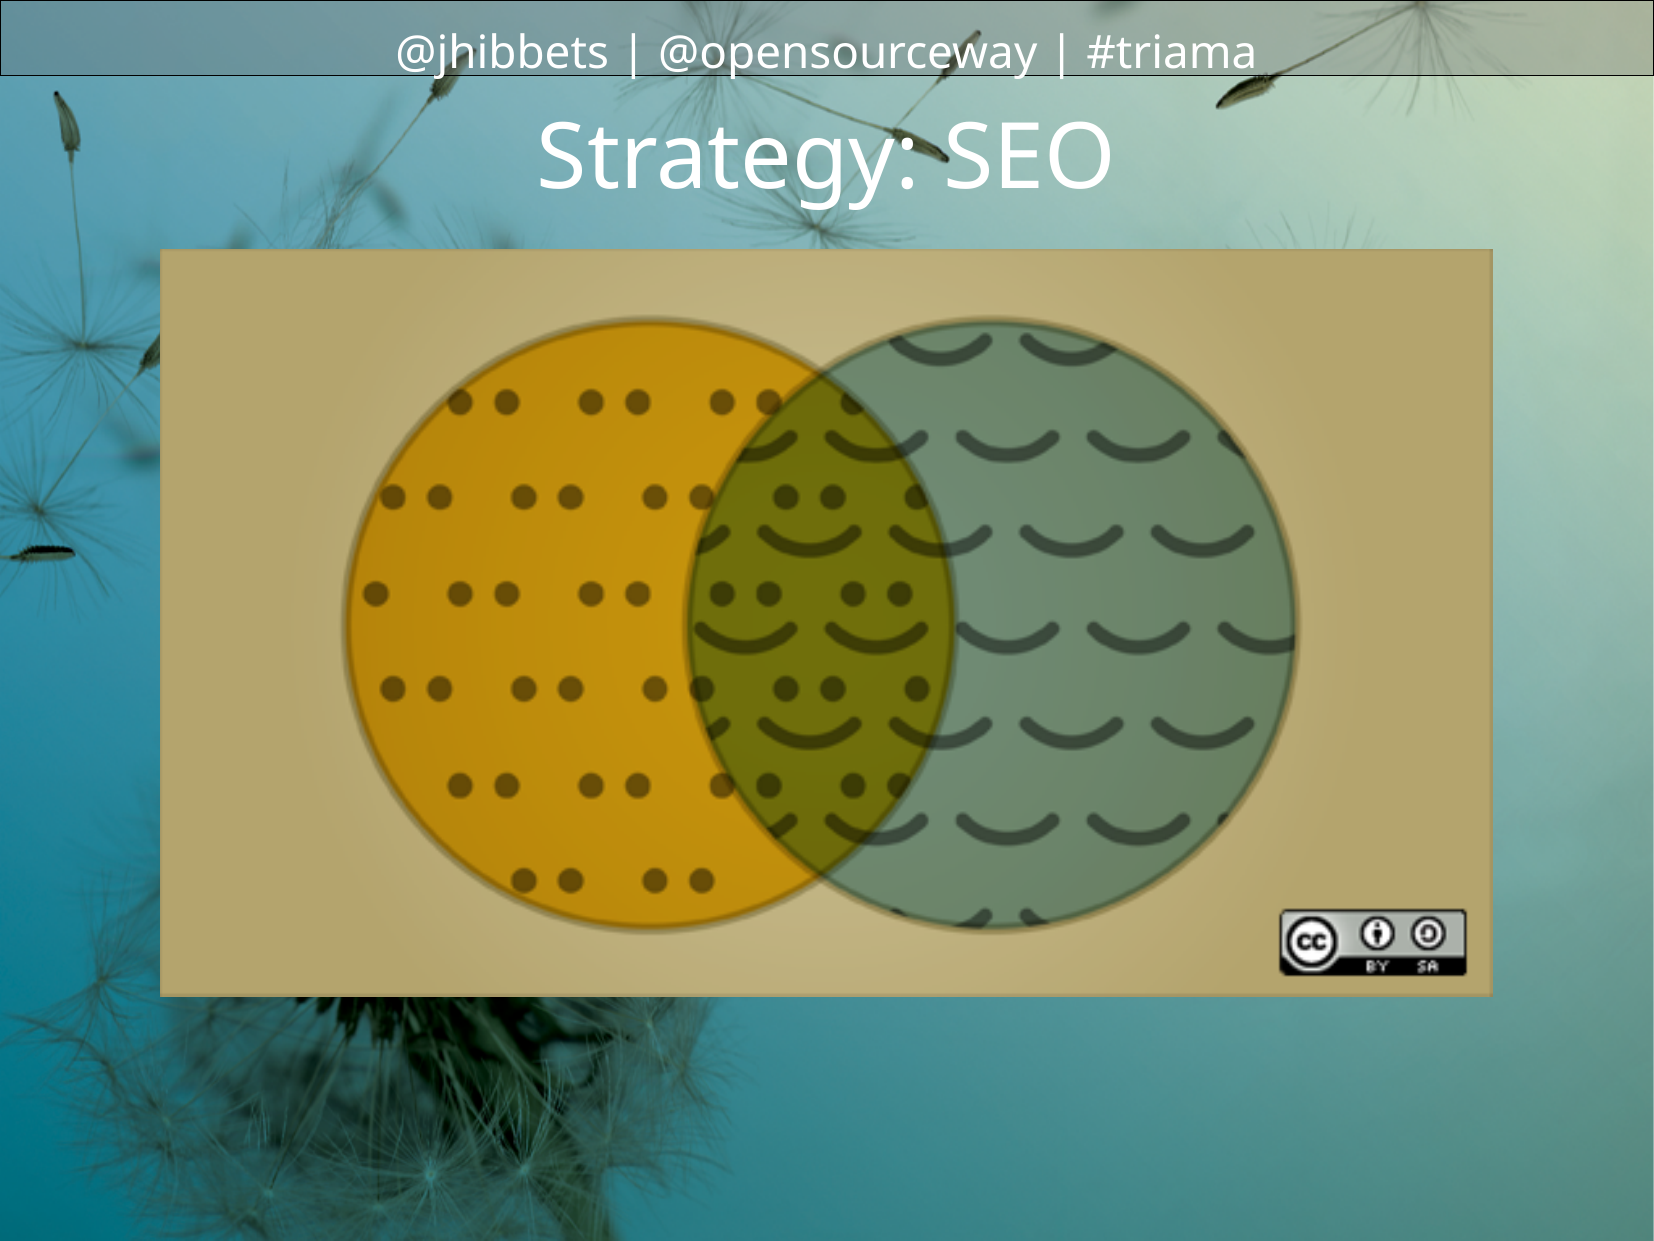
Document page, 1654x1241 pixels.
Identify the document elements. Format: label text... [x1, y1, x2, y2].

picture [0, 76, 1654, 1241]
title Strategy: SEO [82, 49, 1571, 257]
